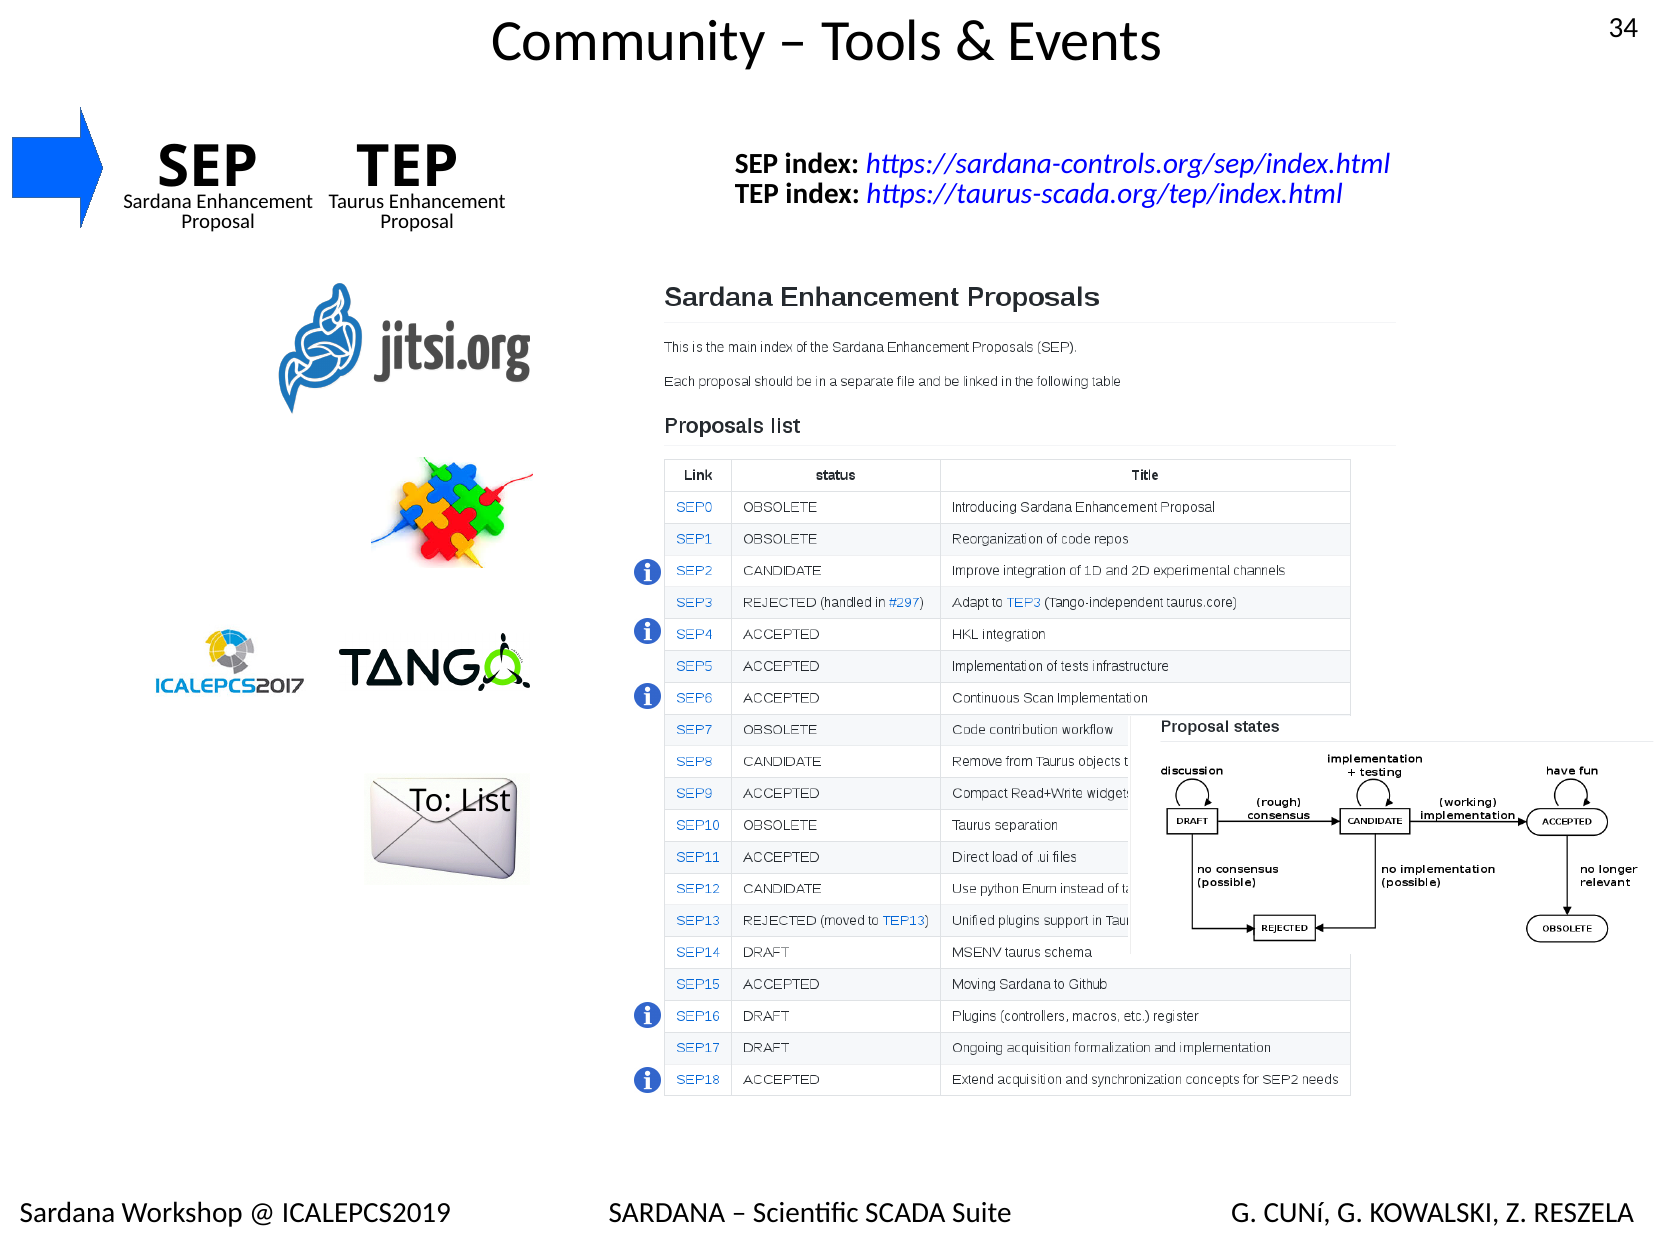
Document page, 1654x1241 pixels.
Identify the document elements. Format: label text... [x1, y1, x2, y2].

text_box SEP [142, 116, 297, 185]
text_box To: List [394, 770, 530, 855]
title Community – Tools & Events [82, 2, 1571, 91]
picture [139, 594, 321, 731]
picture [278, 282, 530, 416]
text_box [12, 107, 103, 228]
text_box SEP index: https://sardana-controls.org/sep/index.html TEP index: https://taurus-scada.org/tep/index.html [720, 144, 1411, 219]
picture [339, 633, 530, 691]
text_box TEP [340, 116, 493, 185]
picture [625, 280, 1654, 1101]
text_box Sardana Enhancement Proposal [88, 185, 304, 247]
picture [364, 773, 530, 886]
picture [371, 457, 533, 568]
text_box Taurus Enhancement Proposal [304, 185, 530, 247]
